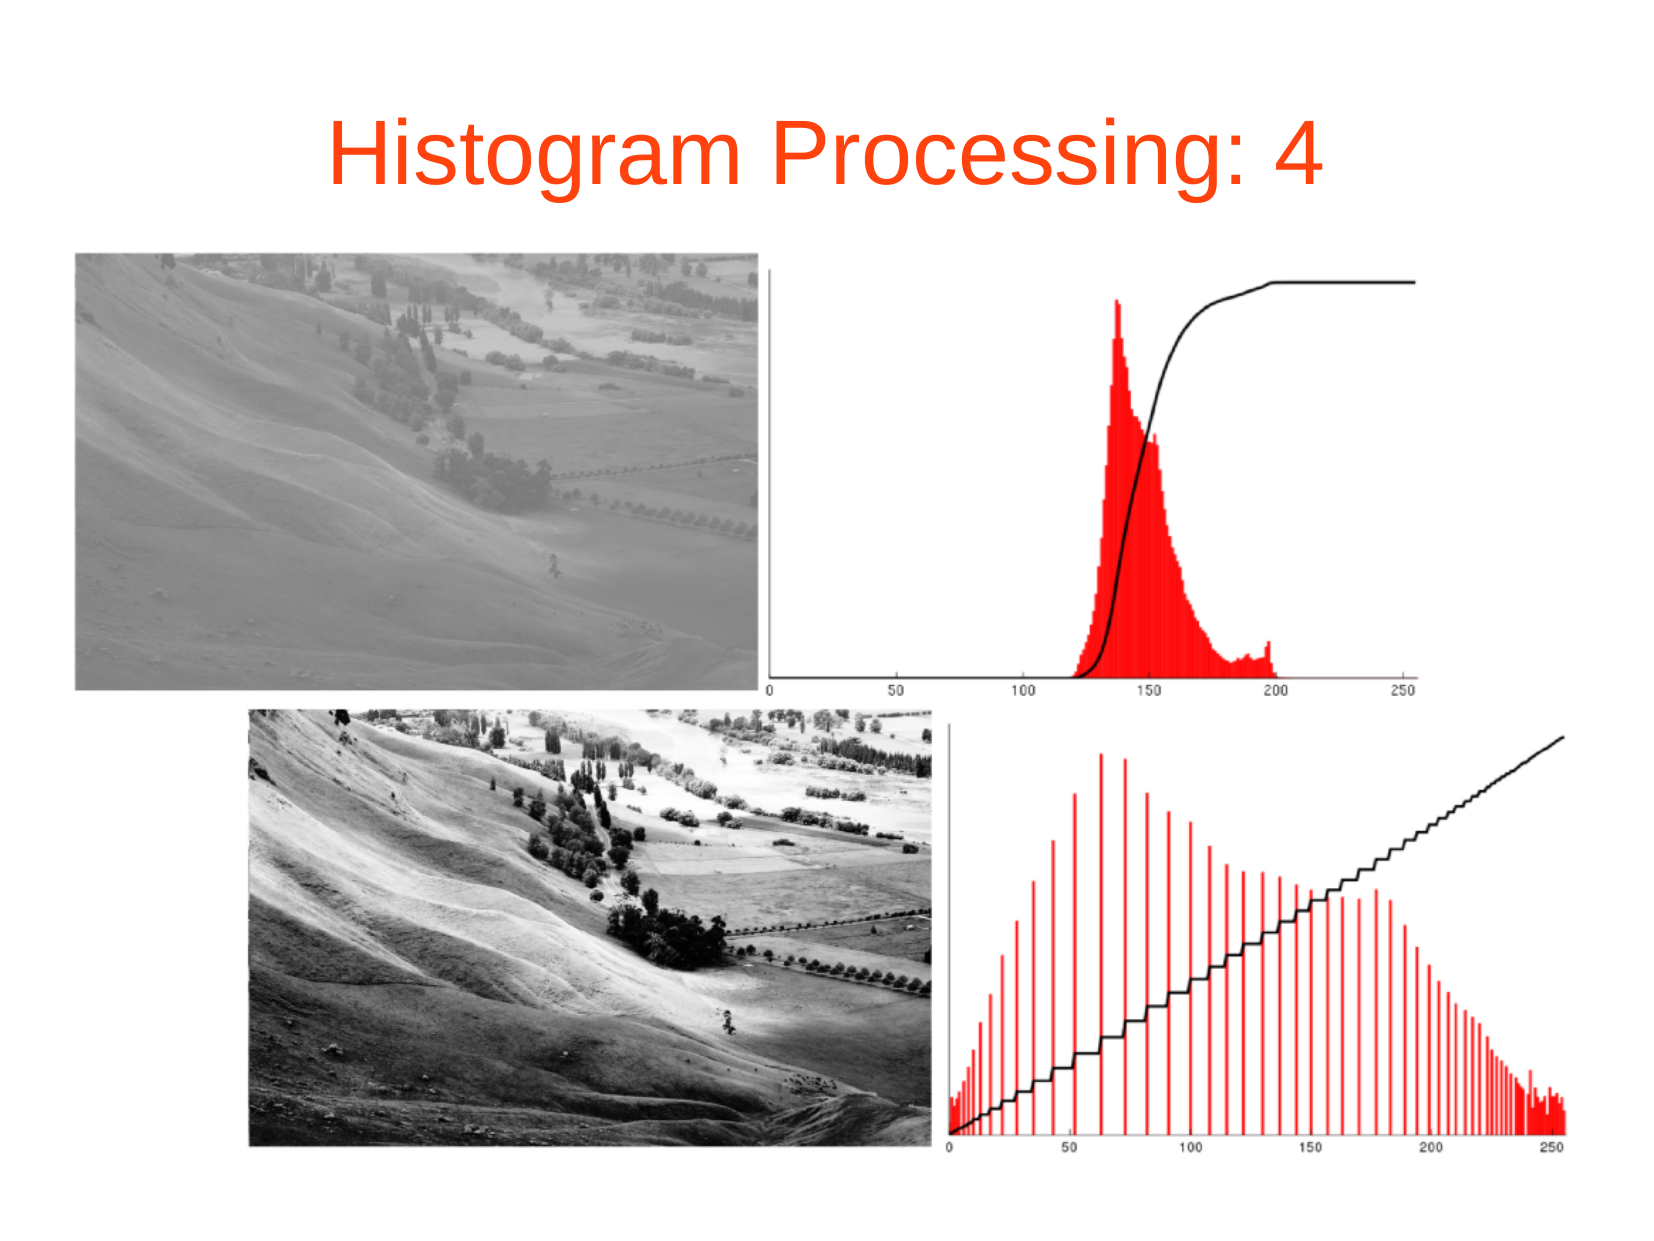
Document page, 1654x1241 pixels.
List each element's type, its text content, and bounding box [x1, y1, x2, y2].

title Histogram Processing: 4 [82, 49, 1571, 247]
picture [35, 247, 1596, 1165]
